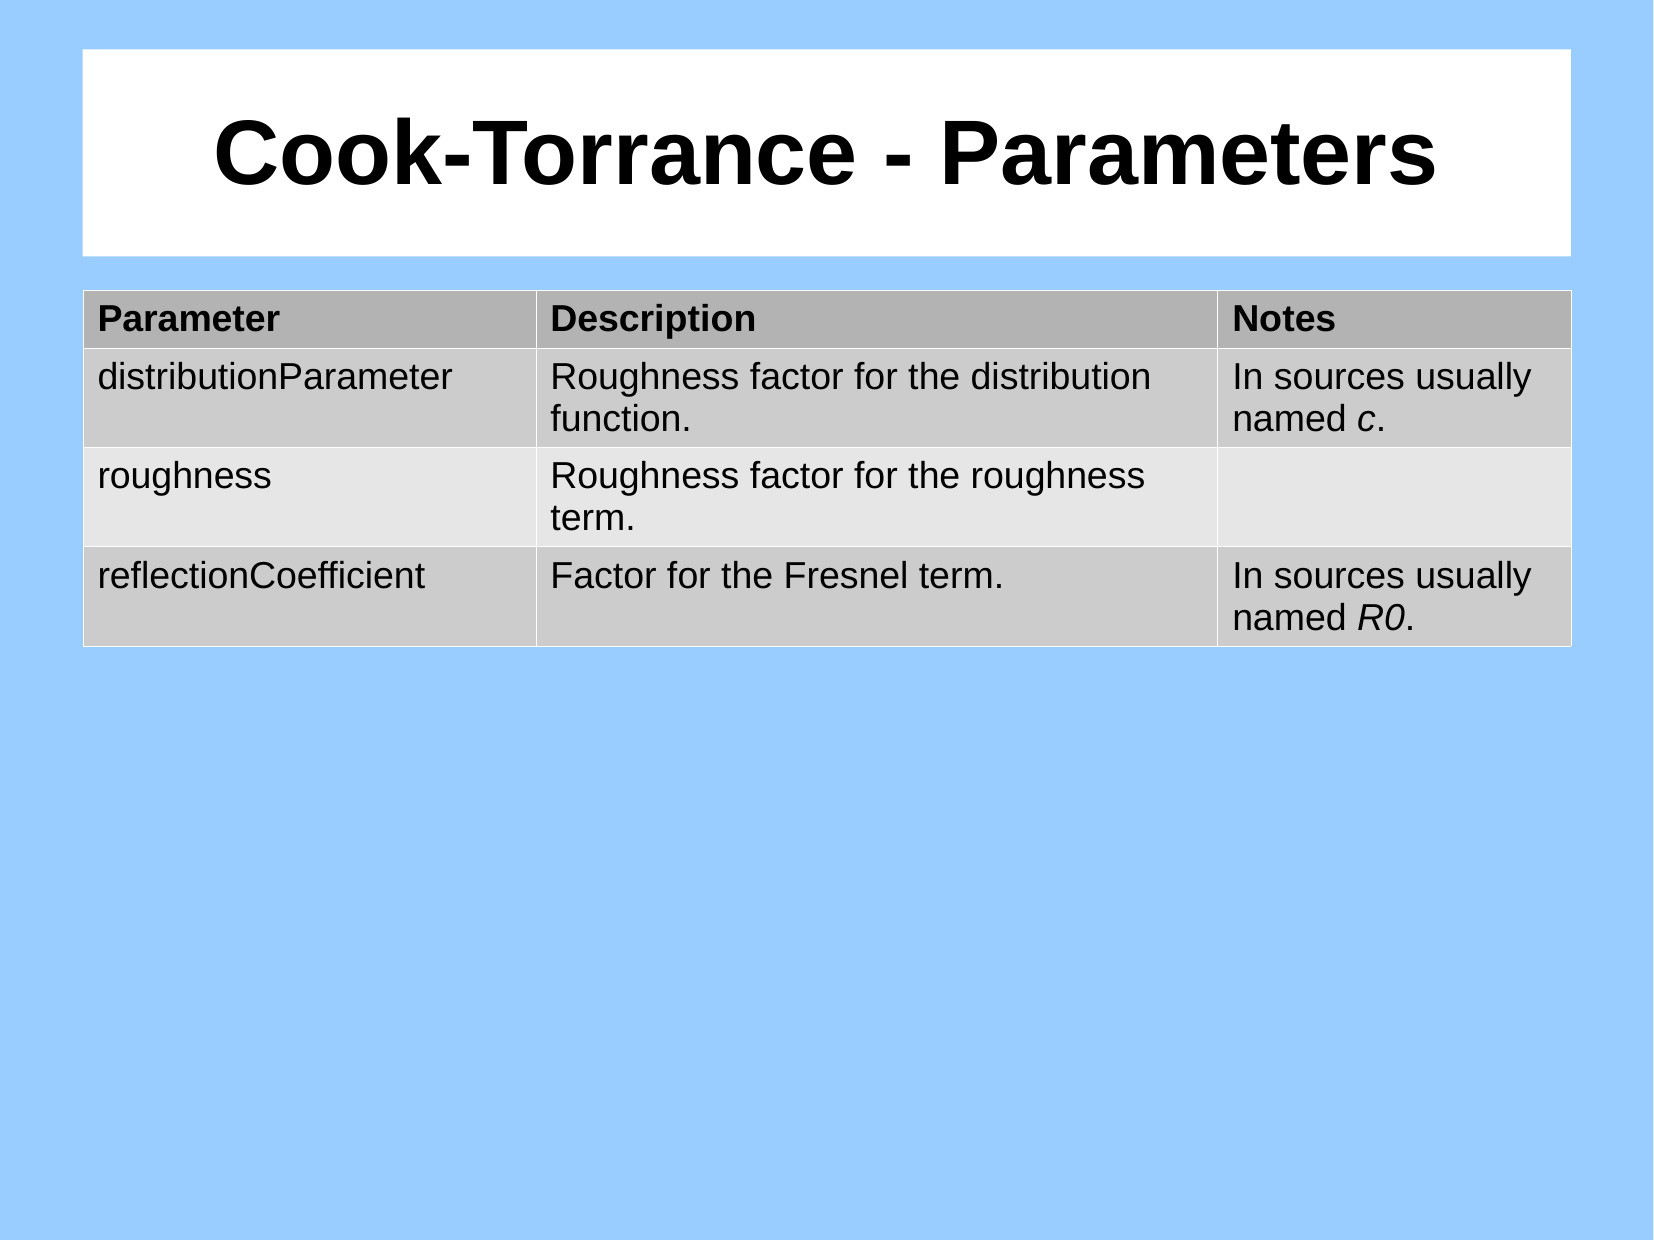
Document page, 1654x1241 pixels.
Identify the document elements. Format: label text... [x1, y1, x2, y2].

table_cell Factor for the Fresnel term. [537, 547, 1217, 646]
title Cook-Torrance - Parameters [82, 49, 1571, 257]
table_header Notes [1218, 291, 1571, 348]
table_cell distributionParameter [84, 349, 536, 447]
table_cell Roughness factor for the roughness term. [537, 448, 1217, 546]
table_header Parameter [84, 291, 536, 348]
table_cell In sources usually named R0. [1218, 547, 1571, 646]
table_cell roughness [84, 448, 536, 546]
table_header Description [537, 291, 1217, 348]
table_cell [1218, 448, 1571, 546]
table_cell In sources usually named c. [1218, 349, 1571, 447]
table_cell Roughness factor for the distribution function. [537, 349, 1217, 447]
table_cell reflectionCoefficient [84, 547, 536, 646]
